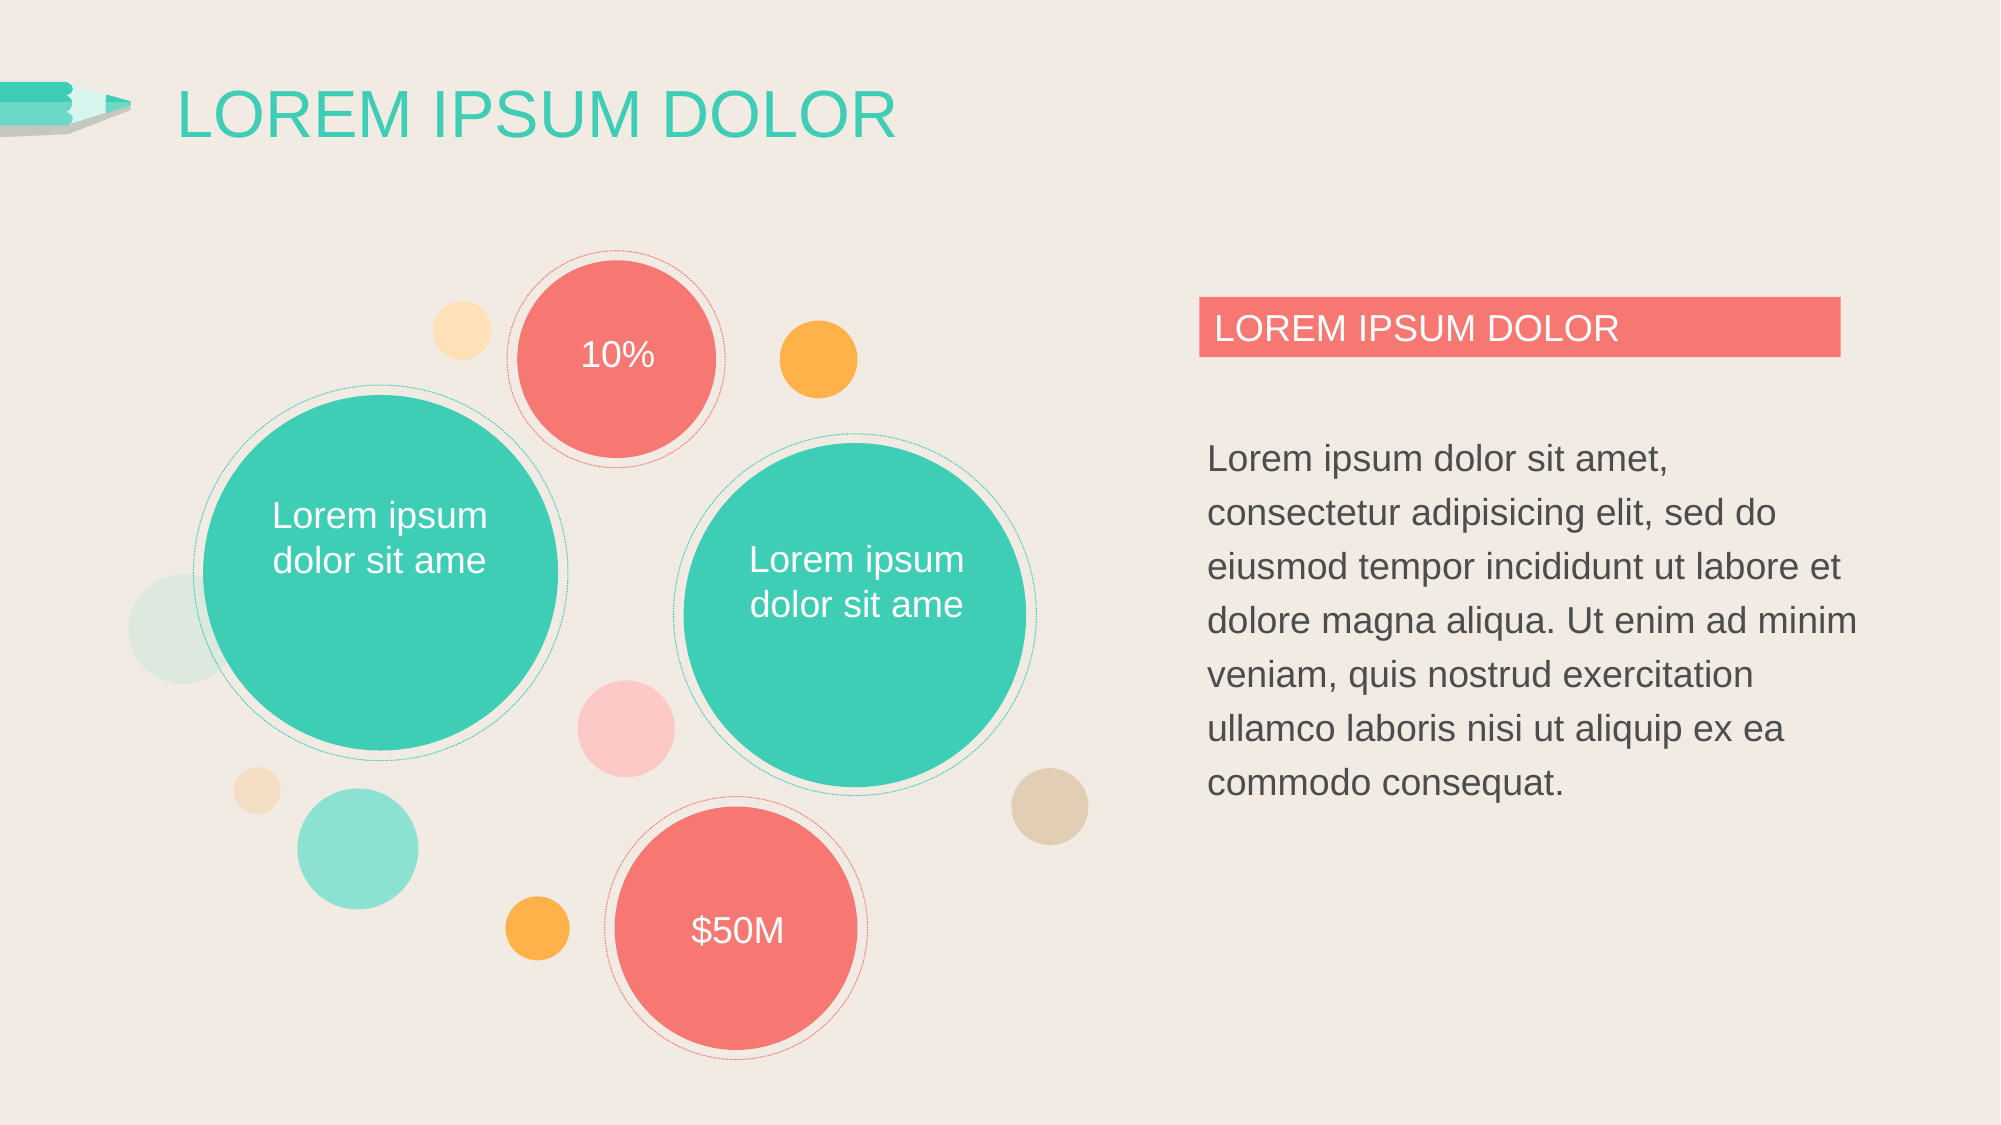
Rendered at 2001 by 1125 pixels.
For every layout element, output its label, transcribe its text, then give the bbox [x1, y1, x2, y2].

text_box [128, 574, 219, 685]
text_box [683, 442, 1027, 788]
text_box LOREM IPSUM DOLOR [1199, 296, 1841, 358]
text_box [577, 680, 675, 778]
text_box LOREM IPSUM DOLOR [161, 60, 1802, 160]
text_box Lorem ipsum dolor sit ame [719, 534, 995, 671]
text_box [432, 301, 492, 360]
text_box Lorem ipsum dolor sit ame [242, 491, 518, 628]
picture [0, 0, 2001, 1125]
text_box [1011, 768, 1089, 846]
text_box 10% [510, 322, 726, 384]
text_box $50M [630, 898, 846, 959]
text_box [233, 766, 281, 815]
text_box [524, 260, 709, 322]
text_box [194, 394, 559, 751]
text_box [520, 384, 713, 459]
text_box [614, 806, 858, 1050]
text_box [779, 320, 858, 399]
text_box Lorem ipsum dolor sit amet, consectetur adipisicing elit, sed do eiusmod tempor incididunt ut labore et dolore magna aliqua. Ut enim ad minim veniam, quis nostrud exercitation ullamco laboris nisi ut aliquip ex ea commodo consequat. [1199, 416, 1866, 1000]
text_box [505, 896, 570, 961]
text_box [297, 788, 419, 910]
